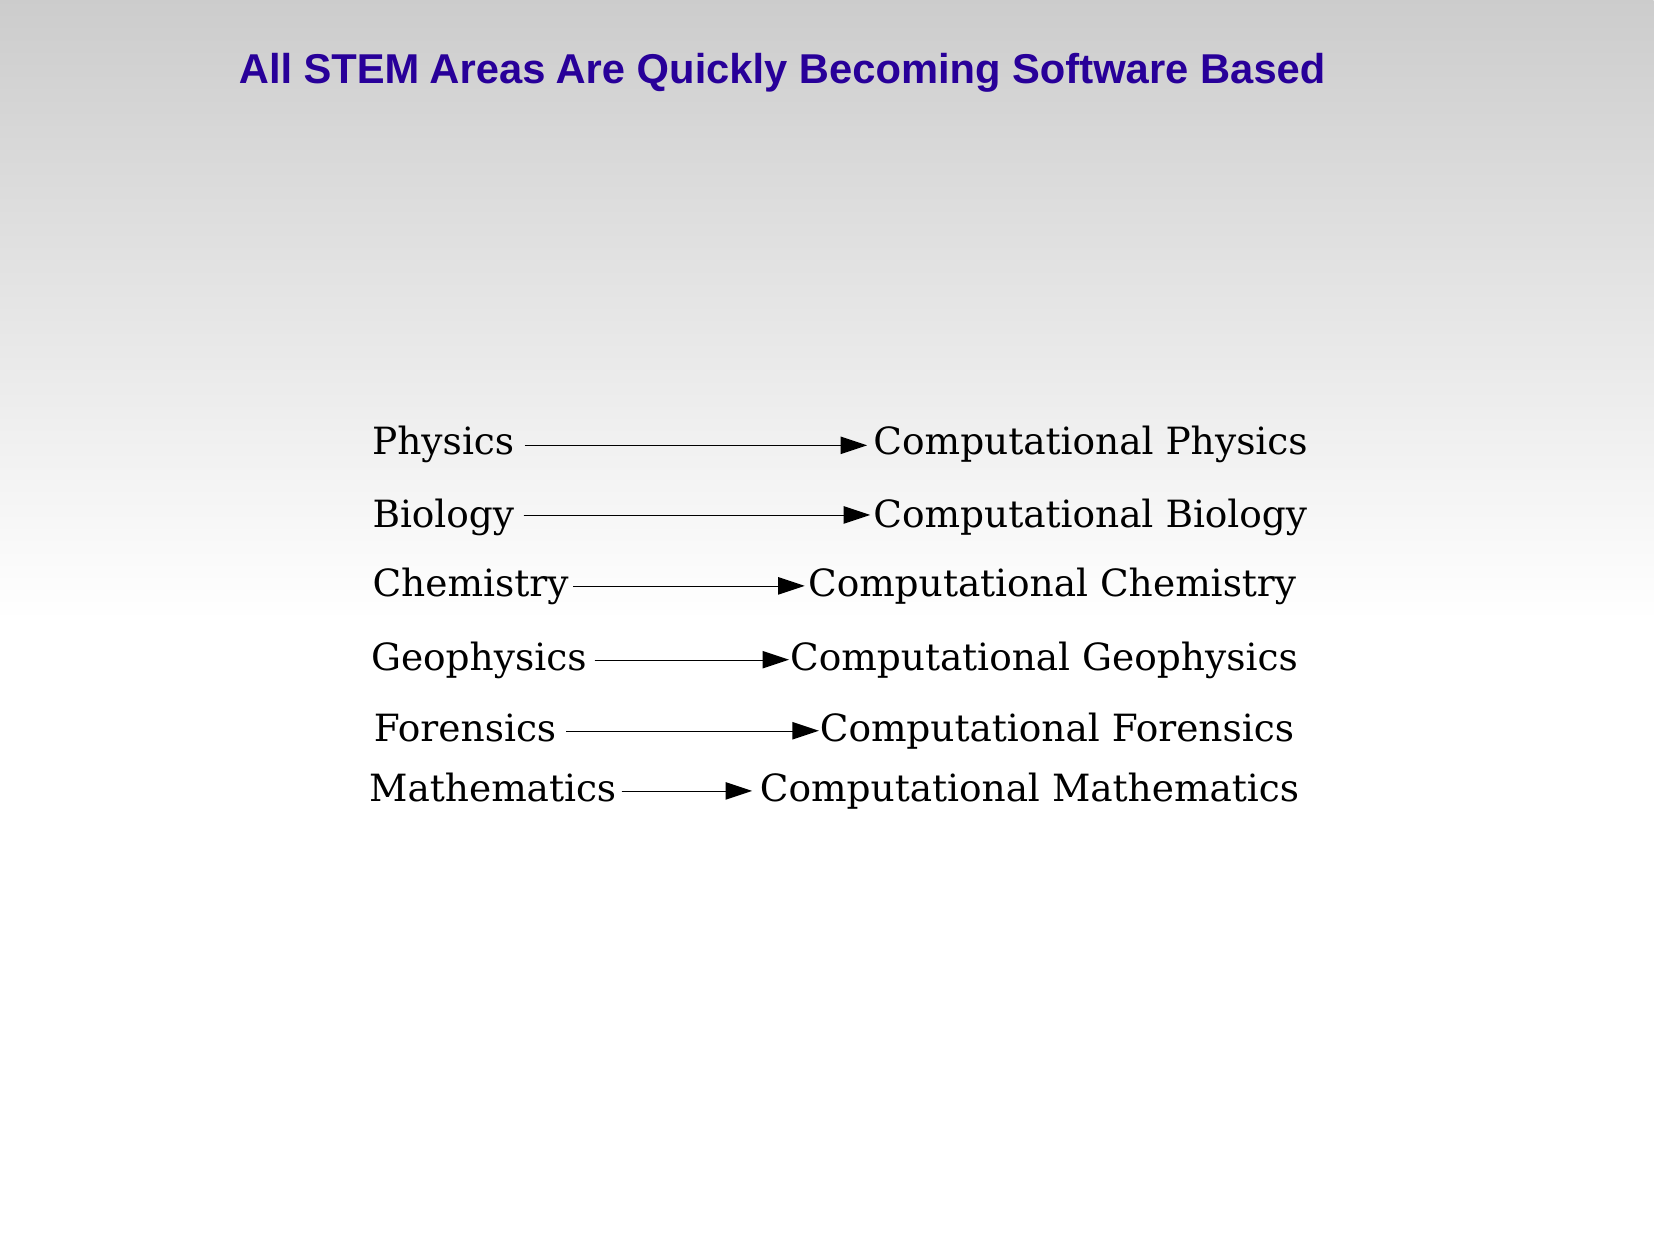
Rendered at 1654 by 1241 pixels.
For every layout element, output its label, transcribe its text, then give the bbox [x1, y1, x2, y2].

text_box All STEM Areas Are Quickly Becoming Software Based [153, 37, 1395, 107]
chart [337, 391, 1328, 856]
